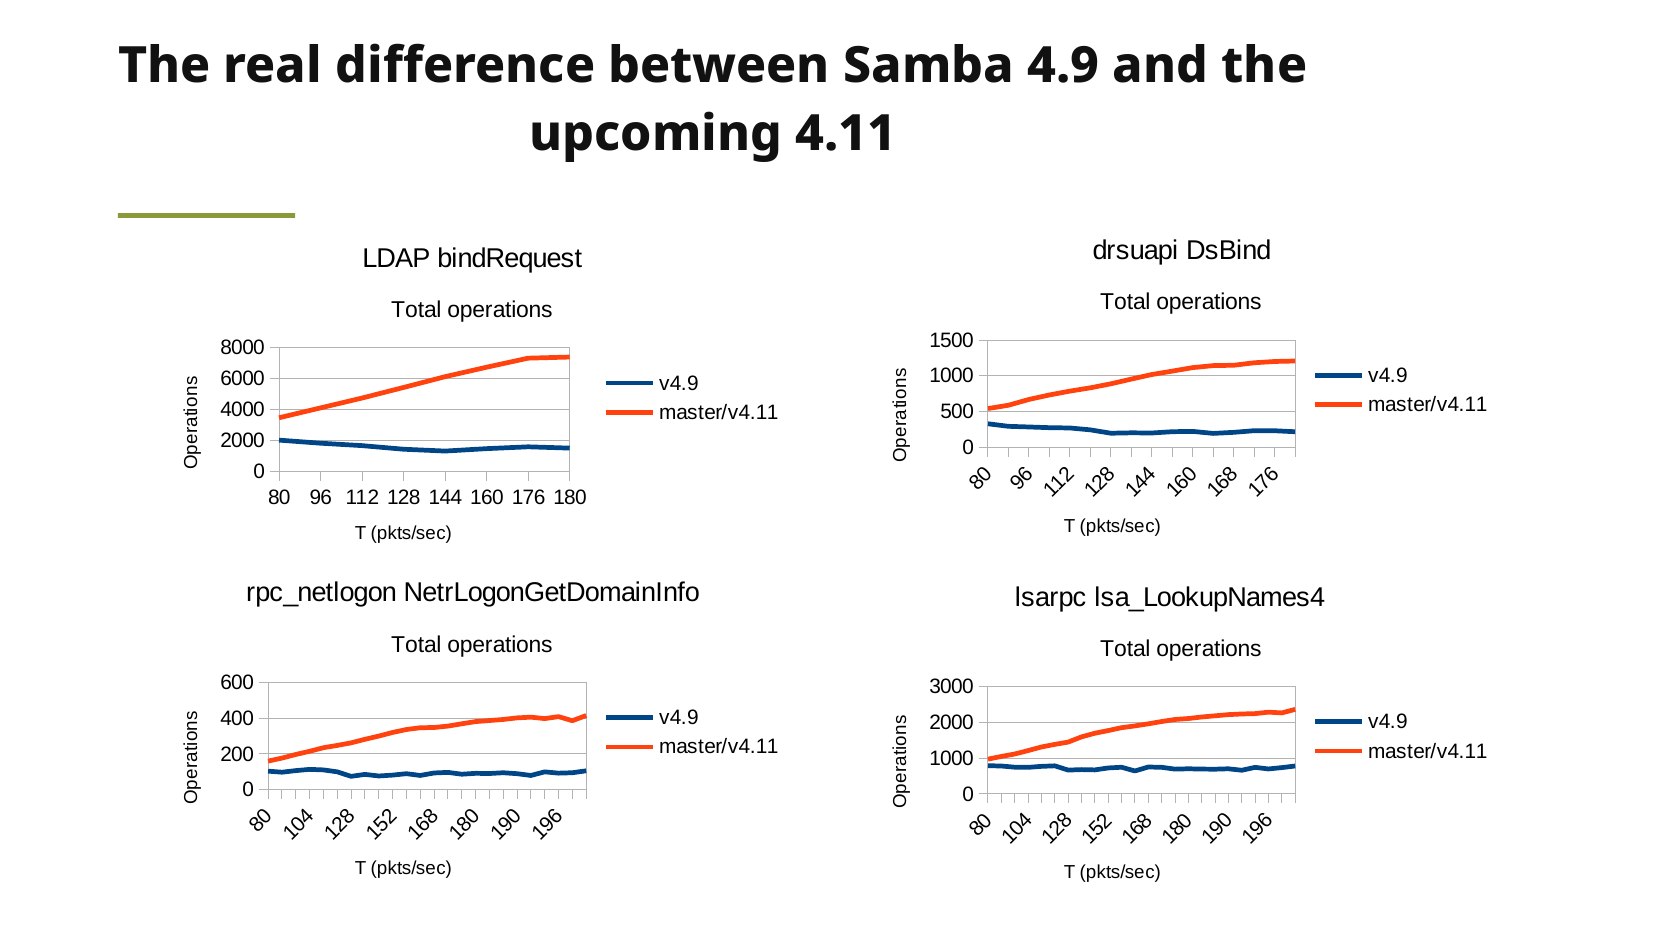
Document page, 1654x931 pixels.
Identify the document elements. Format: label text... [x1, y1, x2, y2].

chart [147, 220, 798, 910]
title The real difference between Samba 4.9 and the upcoming 4.11 [118, 105, 1536, 166]
chart [856, 212, 1507, 914]
